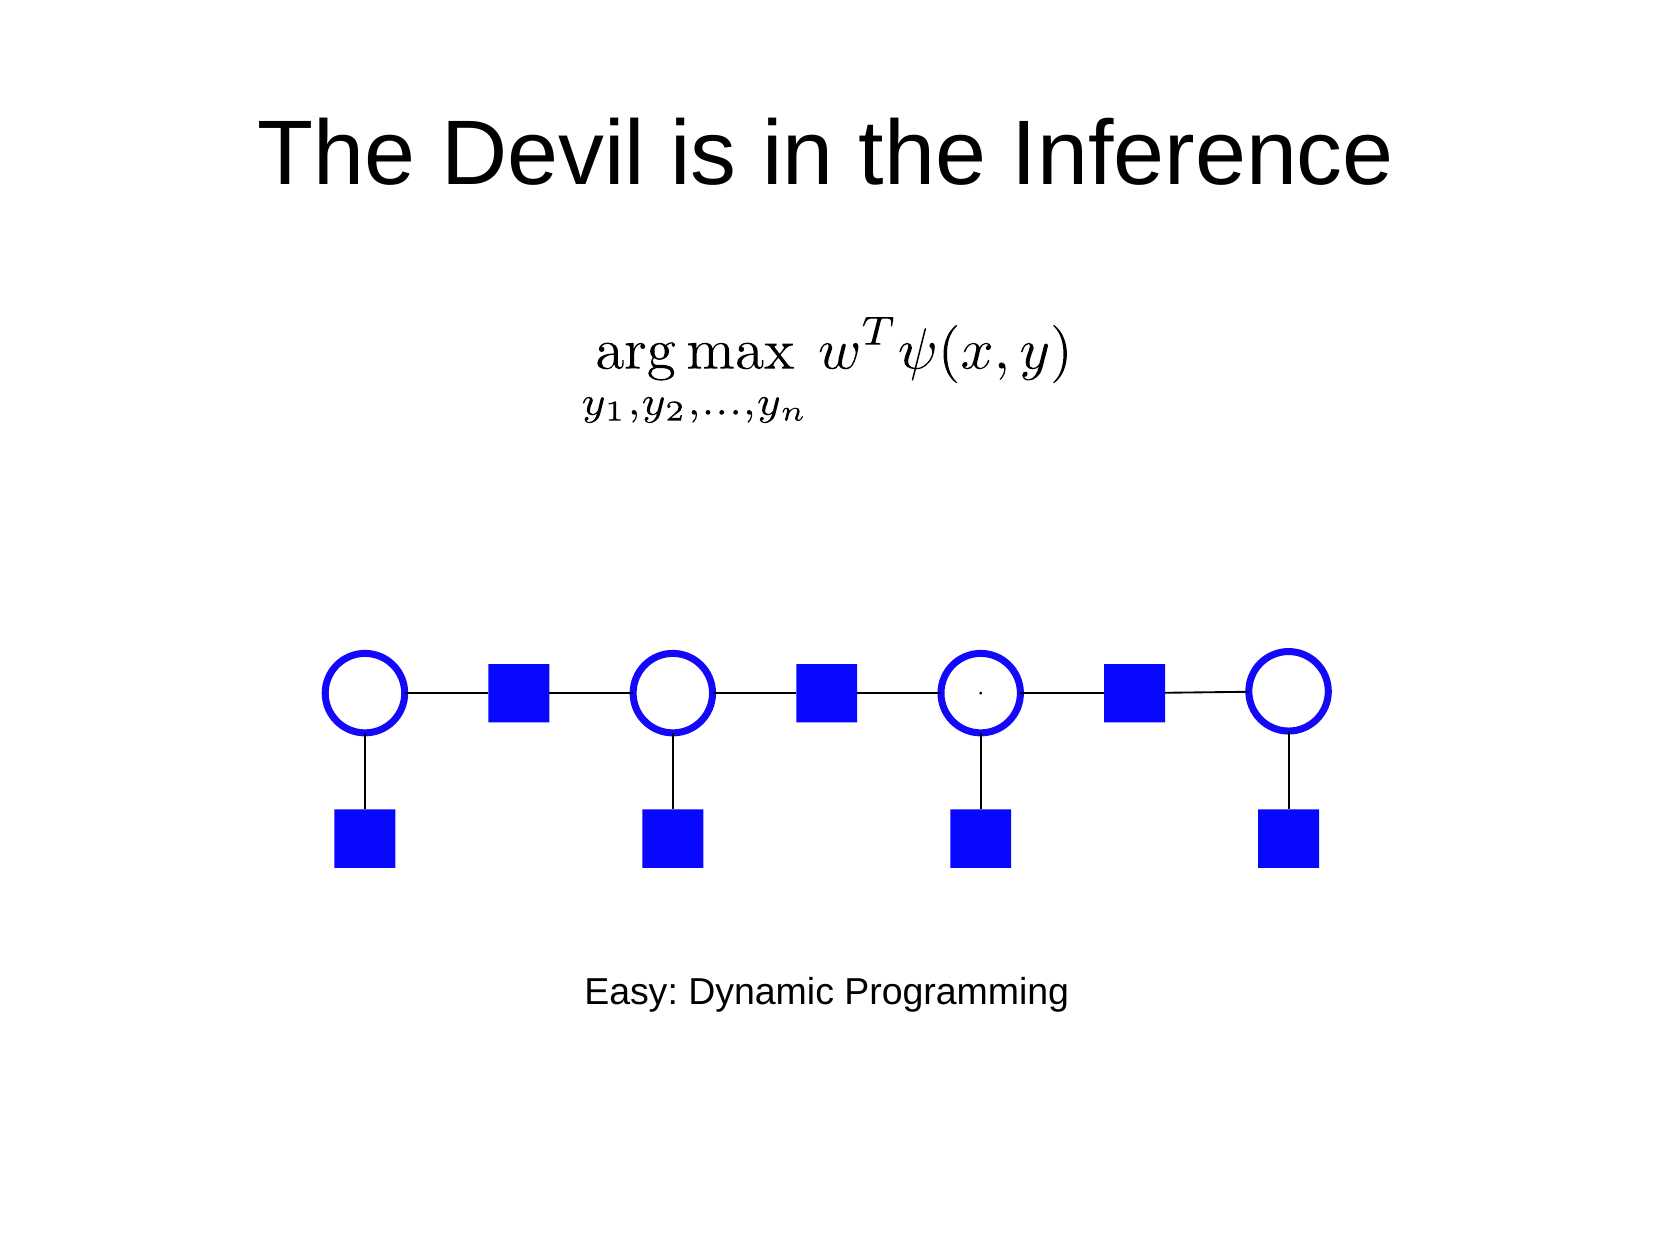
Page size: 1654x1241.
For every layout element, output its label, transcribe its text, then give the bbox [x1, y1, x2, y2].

text_box [580, 316, 1073, 424]
text_box Easy: Dynamic Programming [564, 963, 1090, 1021]
picture [321, 531, 1332, 976]
title The Devil is in the Inference [82, 49, 1571, 257]
